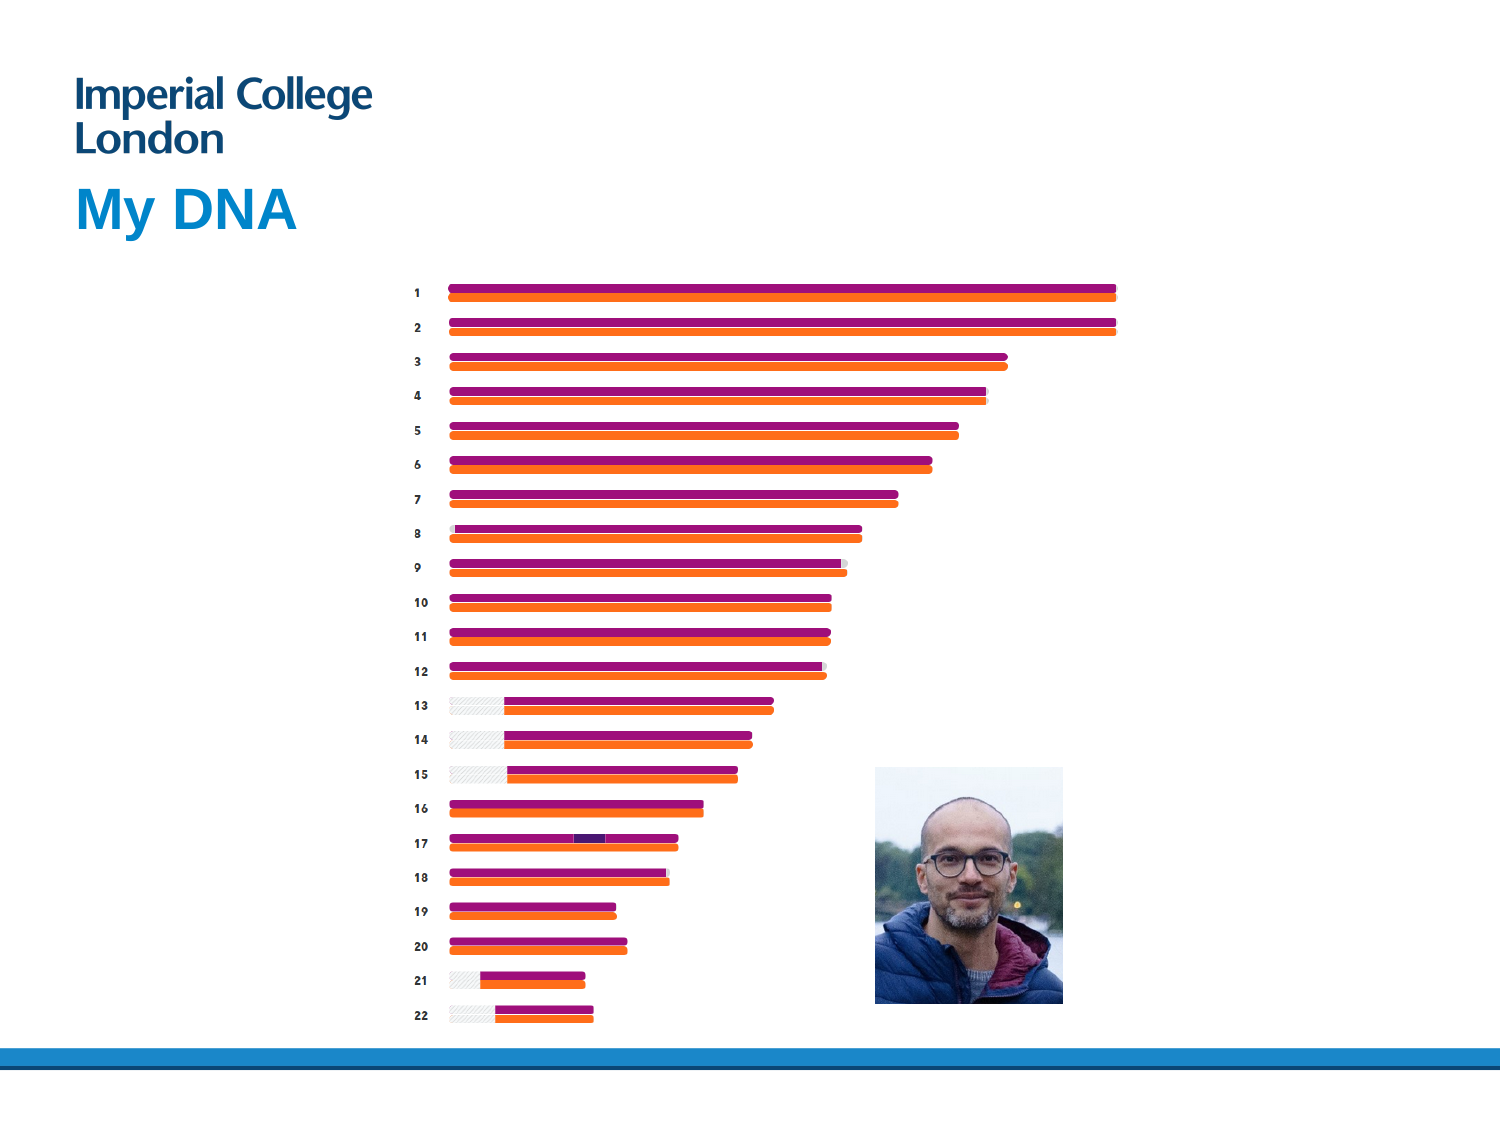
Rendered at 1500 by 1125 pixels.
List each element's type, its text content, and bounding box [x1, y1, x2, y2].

title My DNA [75, 160, 1425, 245]
picture [0, 0, 1500, 1125]
